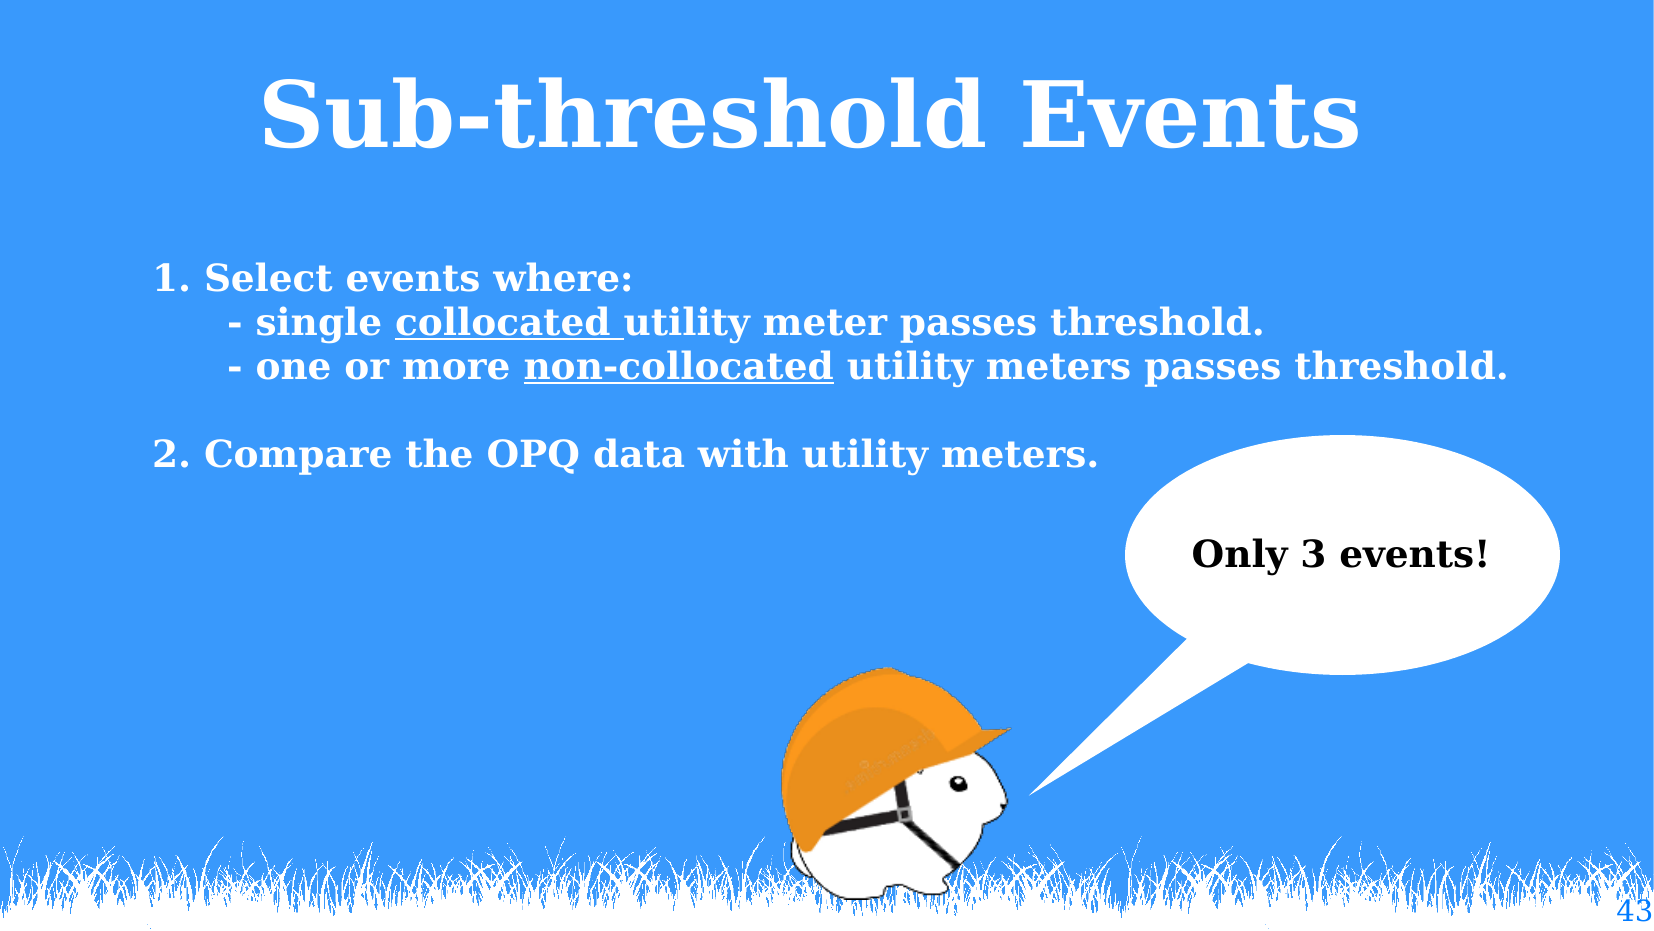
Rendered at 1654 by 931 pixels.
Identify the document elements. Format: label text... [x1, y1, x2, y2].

text_box Only 3 events! [1176, 525, 1516, 628]
text_box 1. Select events where: - single collocated utility meter passes threshold. - one or more non-collocated utility meters passes threshold. 2. Compare the OPQ data with utility meters. [137, 249, 1546, 526]
picture [0, 0, 1654, 931]
text_box [1028, 435, 1560, 796]
title Sub-threshold Events [82, 37, 1571, 193]
